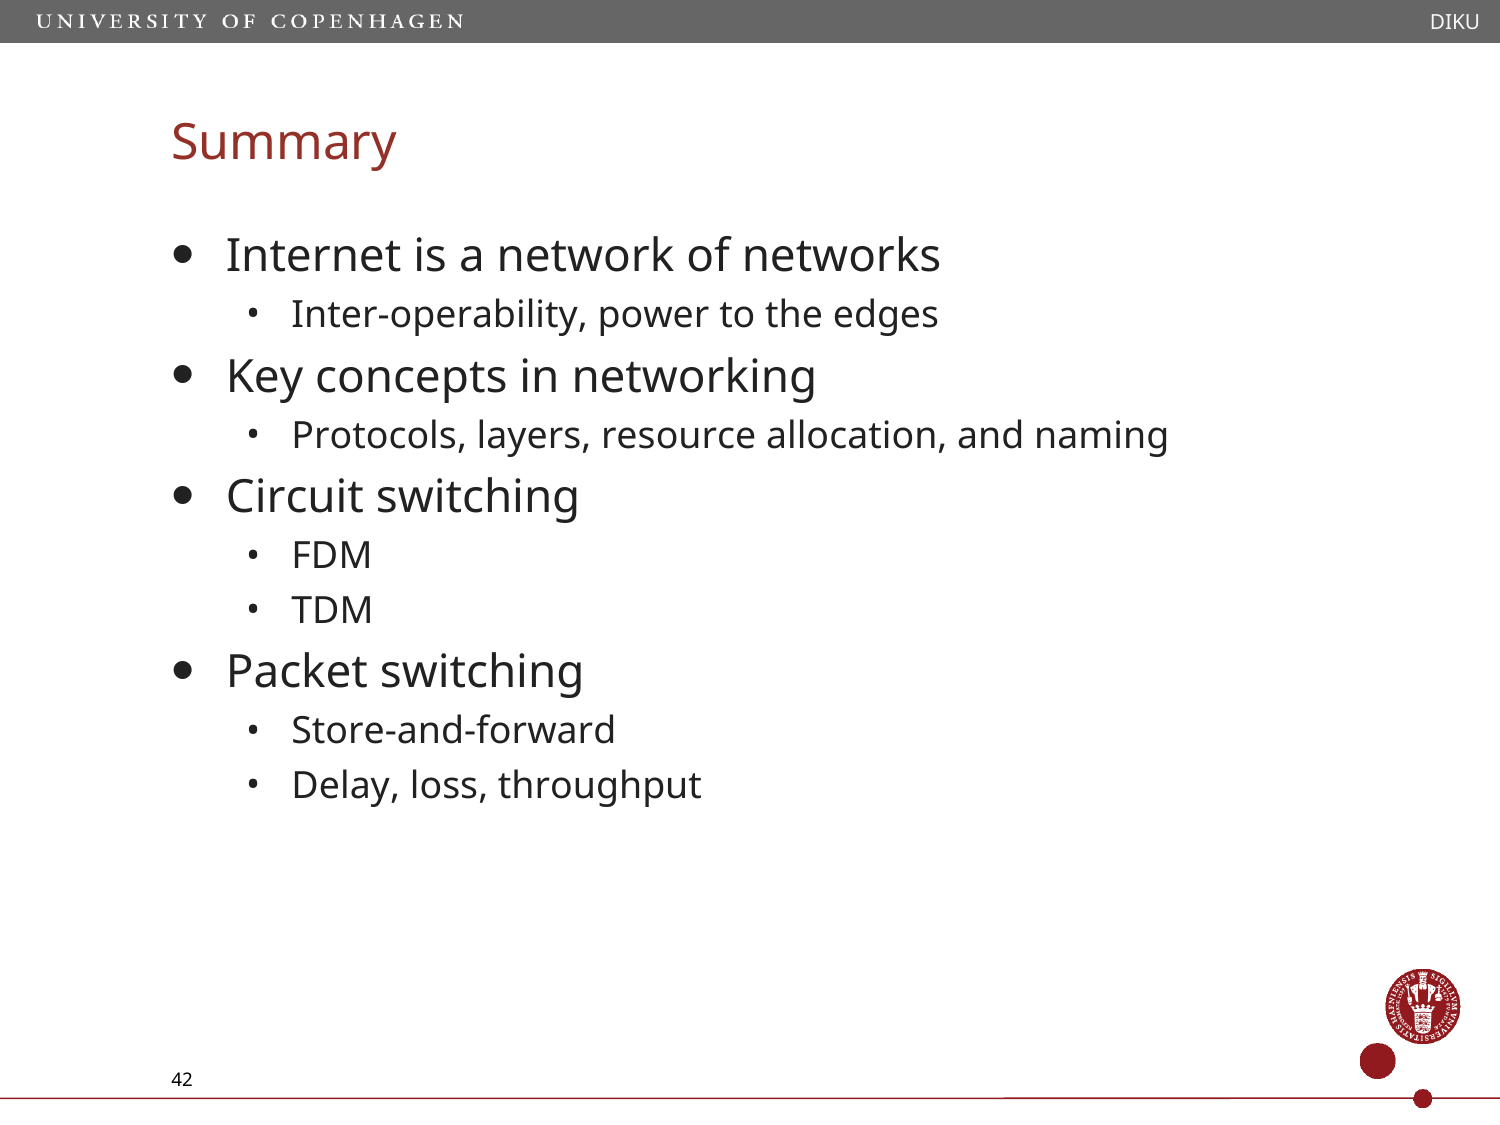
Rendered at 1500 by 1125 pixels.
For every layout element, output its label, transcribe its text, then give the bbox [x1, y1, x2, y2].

text_box Internet is a network of networks Inter-operability, power to the edges Key concepts in networking Protocols, layers, resource allocation, and naming Circuit switching FDM TDM Packet switching Store-and-forward Delay, loss, throughput [171, 225, 1329, 900]
text_box <number> [171, 1067, 522, 1092]
picture [0, 910, 1500, 1122]
text_box Summary [171, 75, 1329, 171]
text_box DIKU [469, 0, 1495, 43]
